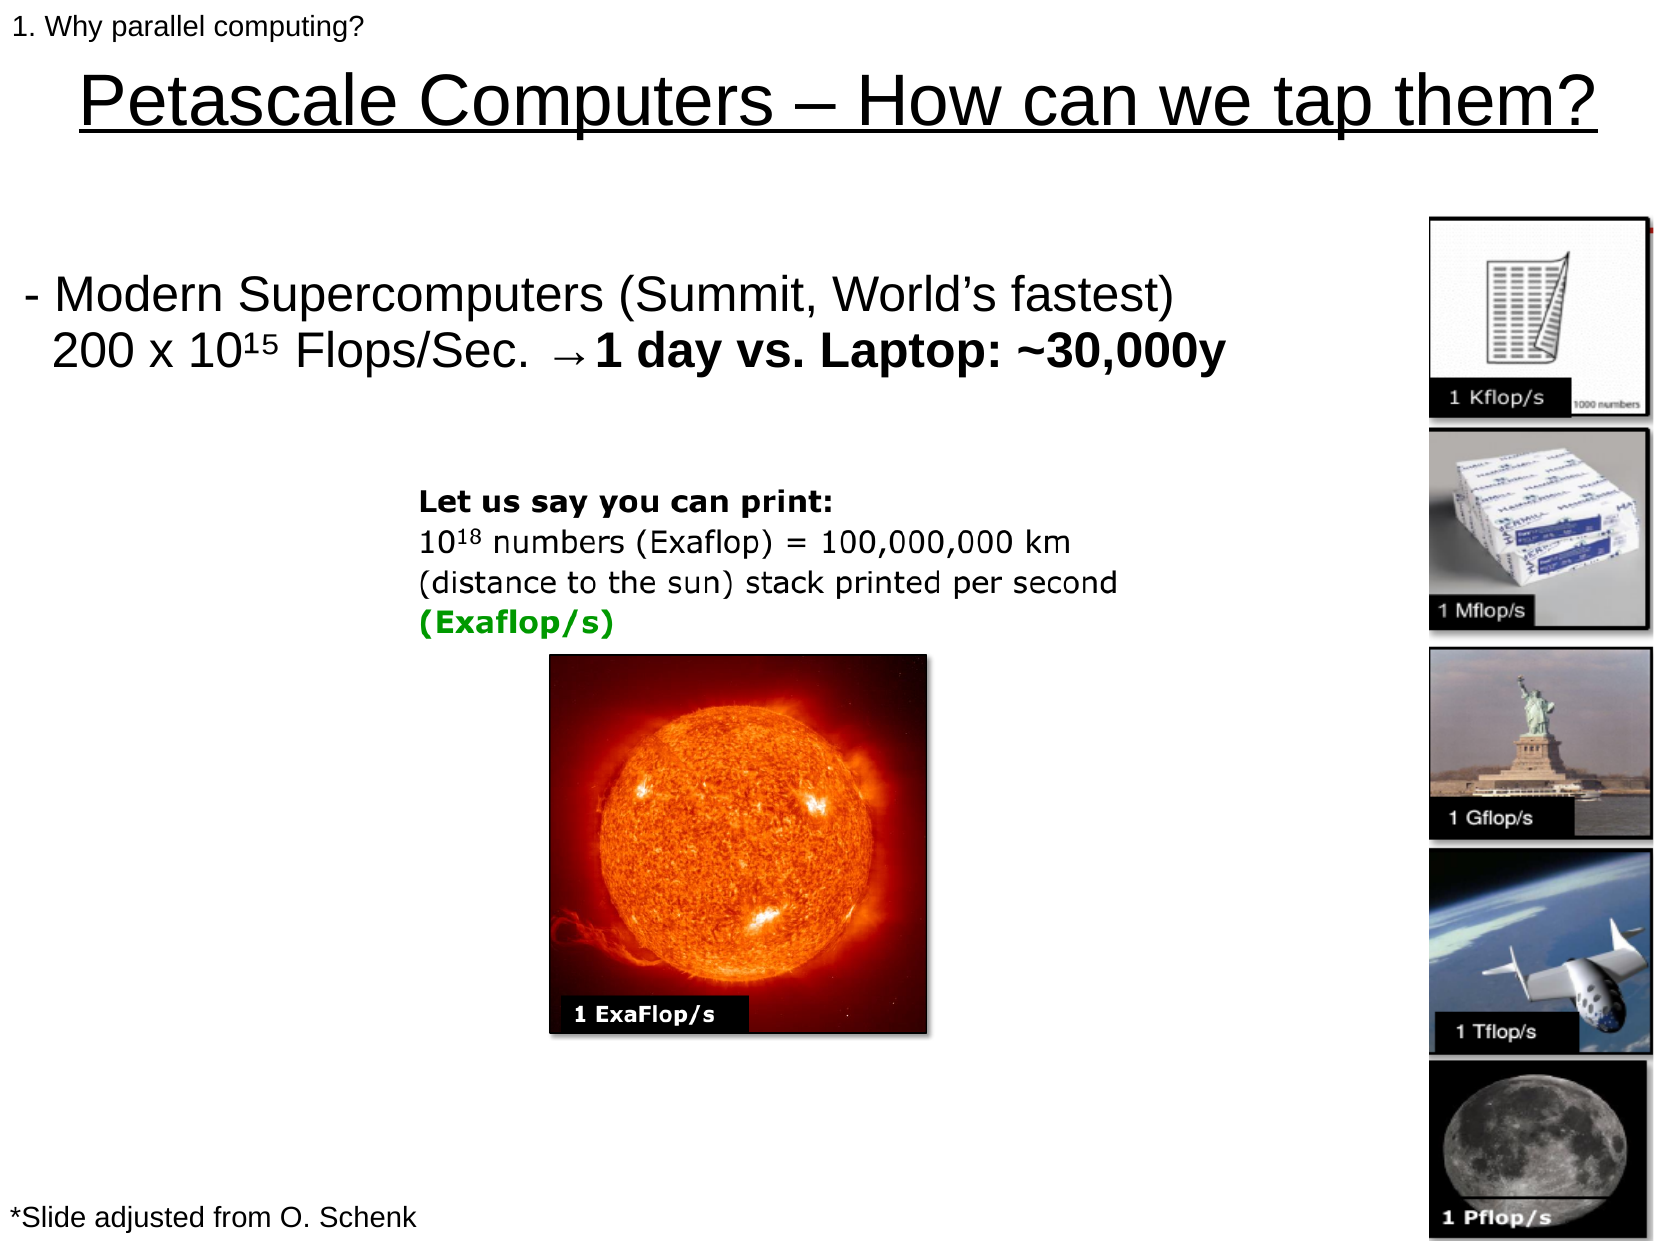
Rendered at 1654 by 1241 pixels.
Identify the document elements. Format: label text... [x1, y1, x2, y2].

text_box 1. Why parallel computing? [11, 8, 815, 44]
picture [413, 472, 1126, 1041]
title Petascale Computers – How can we tap them? [70, 0, 1607, 204]
picture [1429, 214, 1654, 1241]
text_box *Slide adjusted from O. Schenk [0, 1193, 433, 1241]
subtitle - Modern Supercomputers (Summit, World’s fastest) 200 x 10¹⁵ Flops/Sec. →1 day vs. Laptop: ~30,000y [23, 18, 1536, 738]
